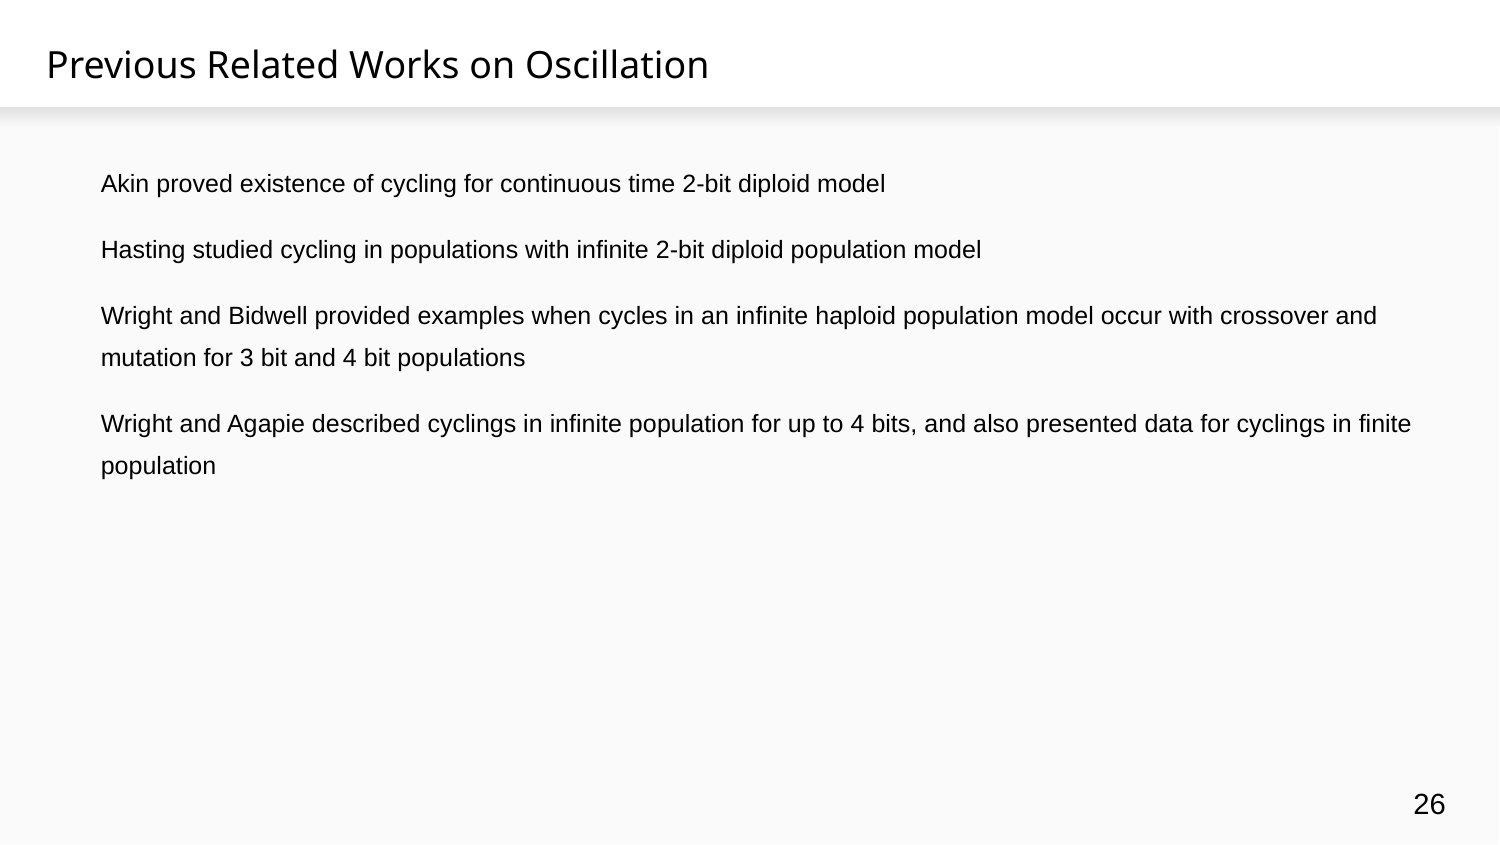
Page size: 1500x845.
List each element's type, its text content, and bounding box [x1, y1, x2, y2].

title Previous Related Works on Oscillation [46, 14, 1495, 114]
text_box Akin proved existence of cycling for continuous time 2-bit diploid model Hasting studied cycling in populations with infinite 2-bit diploid population model Wright and Bidwell provided examples when cycles in an infinite haploid population model occur with crossover and mutation for 3 bit and 4 bit populations Wright and Agapie described cyclings in infinite population for up to 4 bits, and also presented data for cyclings in finite population [50, 148, 1466, 529]
